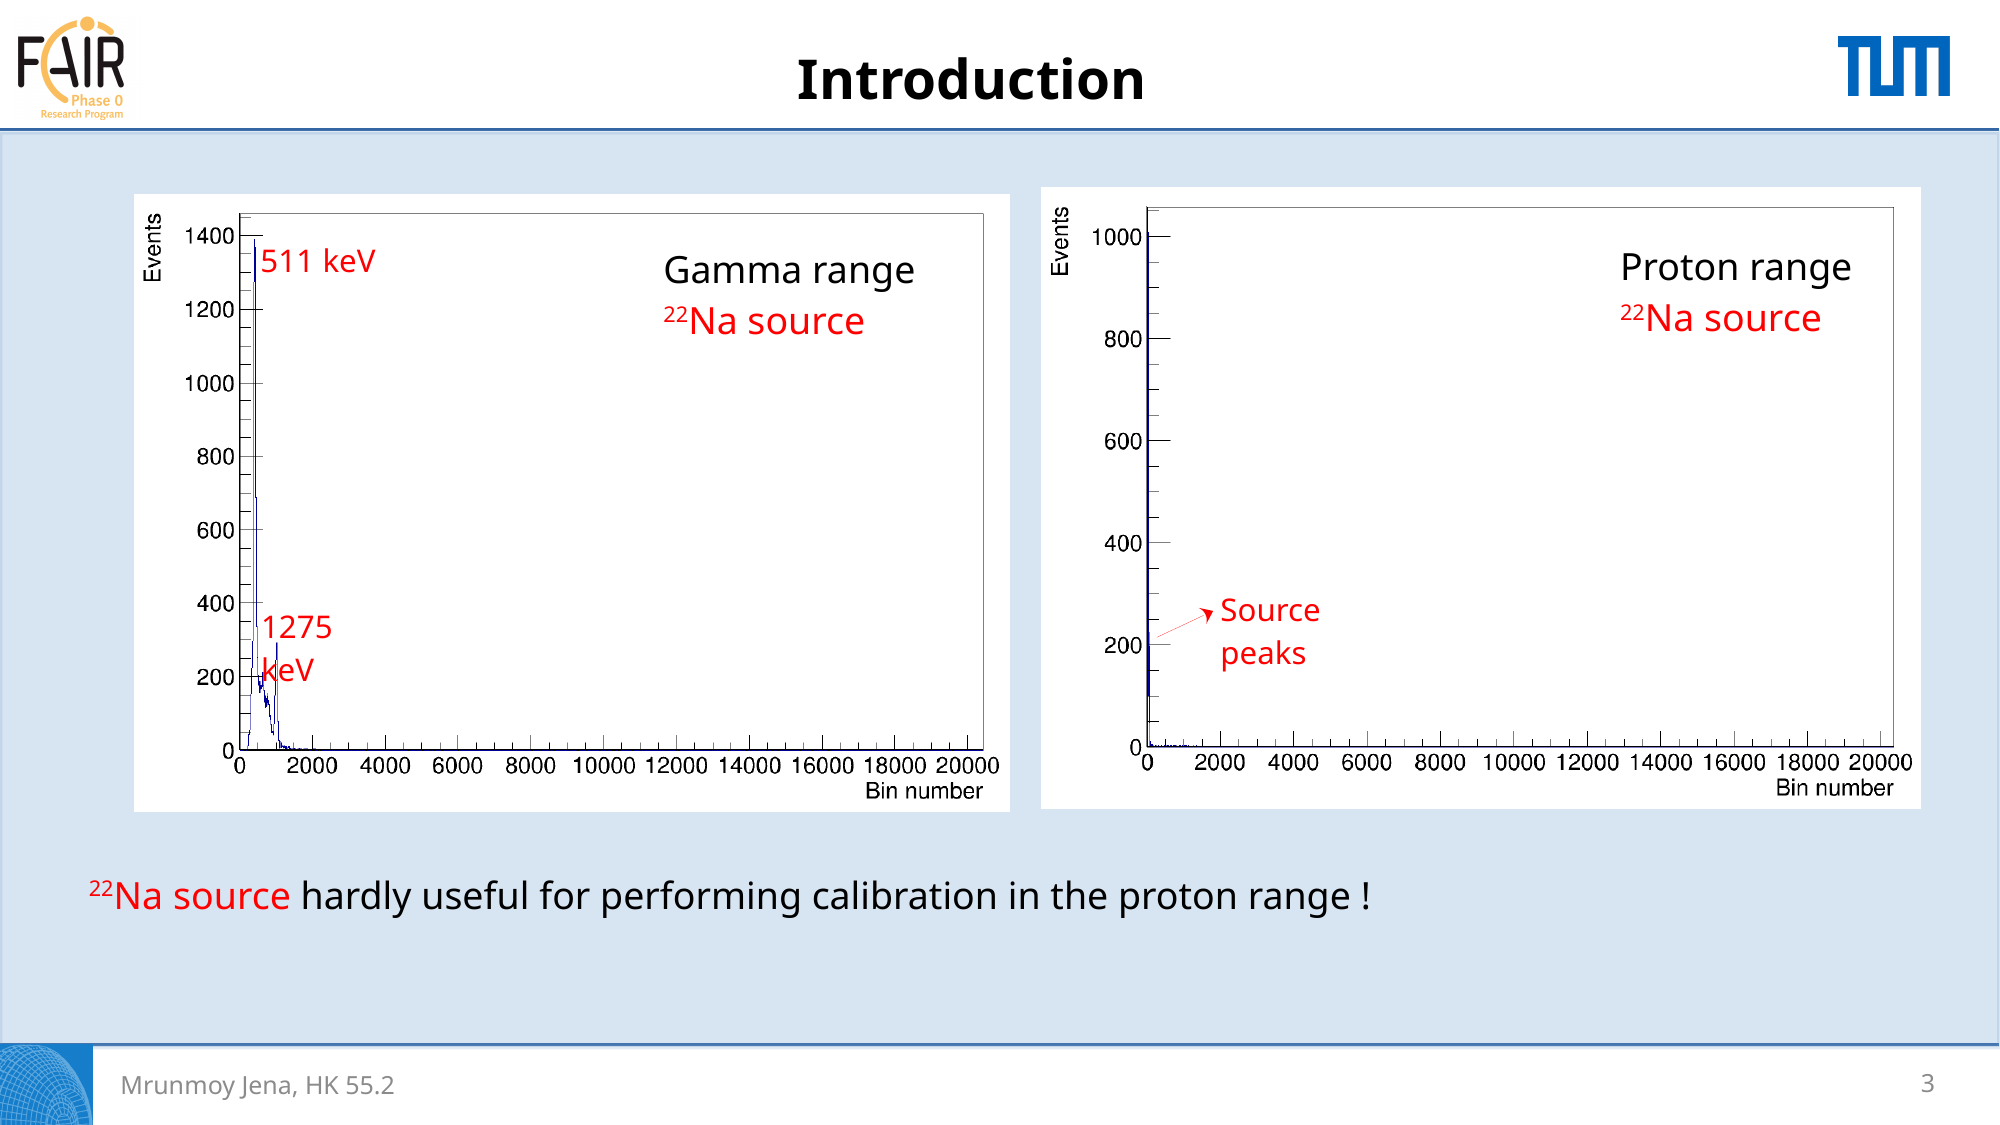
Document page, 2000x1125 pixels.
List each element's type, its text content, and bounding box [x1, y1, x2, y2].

picture [0, 1044, 93, 1125]
picture [1838, 36, 1950, 96]
picture [134, 194, 1010, 812]
text_box Source peaks [1205, 581, 1369, 671]
title Introduction [137, 44, 1808, 120]
text_box Gamma range 22Na source [648, 236, 976, 341]
text_box 1275 keV [246, 597, 410, 683]
picture [1041, 187, 1921, 809]
text_box Proton range 22Na source [1605, 233, 1933, 339]
text_box 511 keV [245, 231, 409, 285]
picture [15, 15, 142, 120]
text_box 22Na source hardly useful for performing calibration in the proton range ! [74, 861, 1849, 954]
